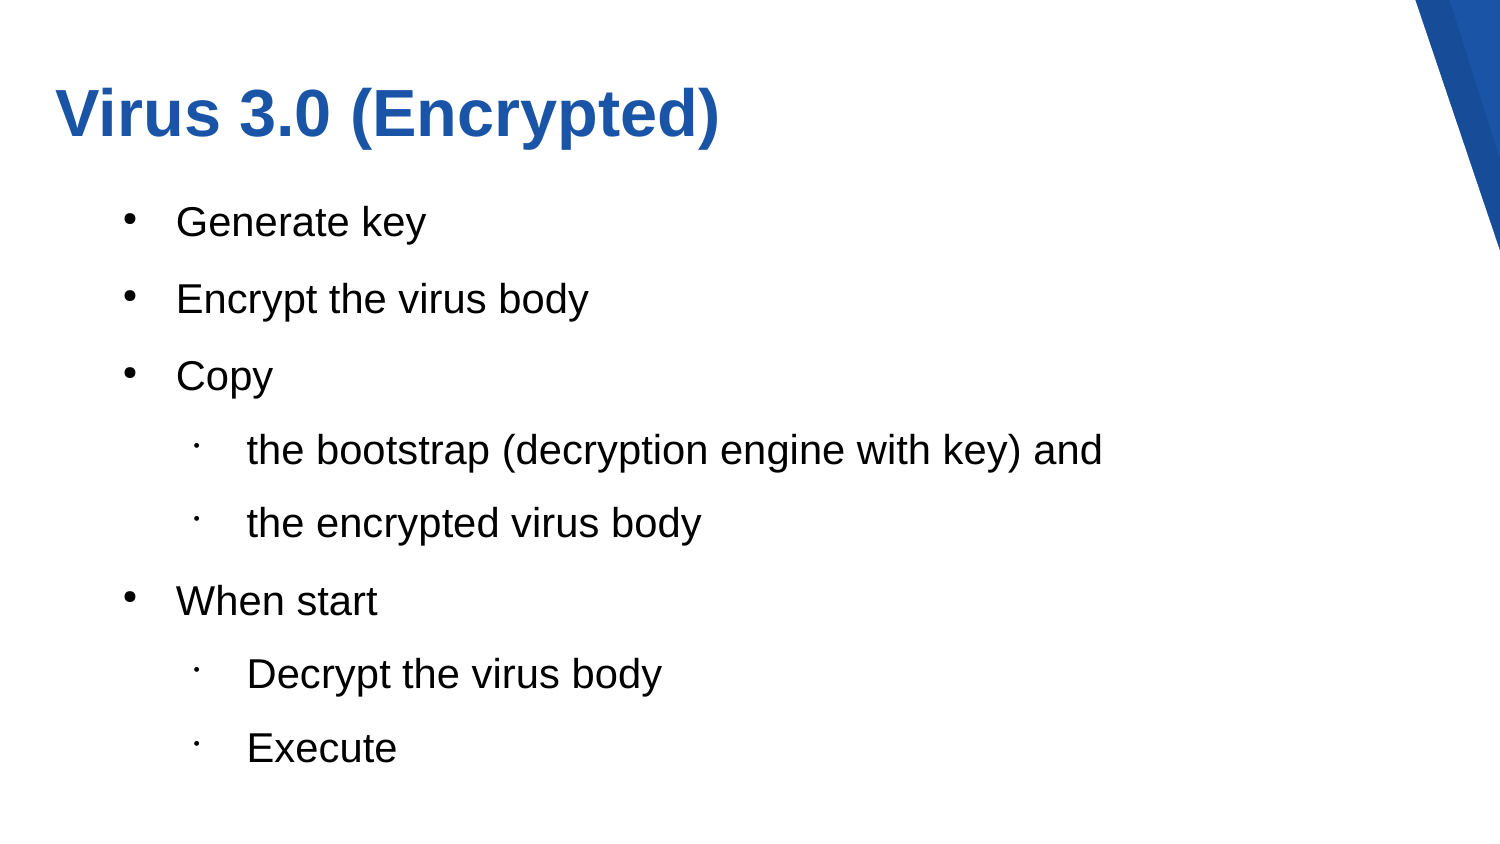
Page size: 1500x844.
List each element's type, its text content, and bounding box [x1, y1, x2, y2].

title Virus 3.0 (Encrypted) [40, 97, 1231, 166]
list Generate key Encrypt the virus body Copy the bootstrap (decryption engine with key) and the encrypted virus body When start Decrypt the virus body Execute [90, 180, 1456, 755]
